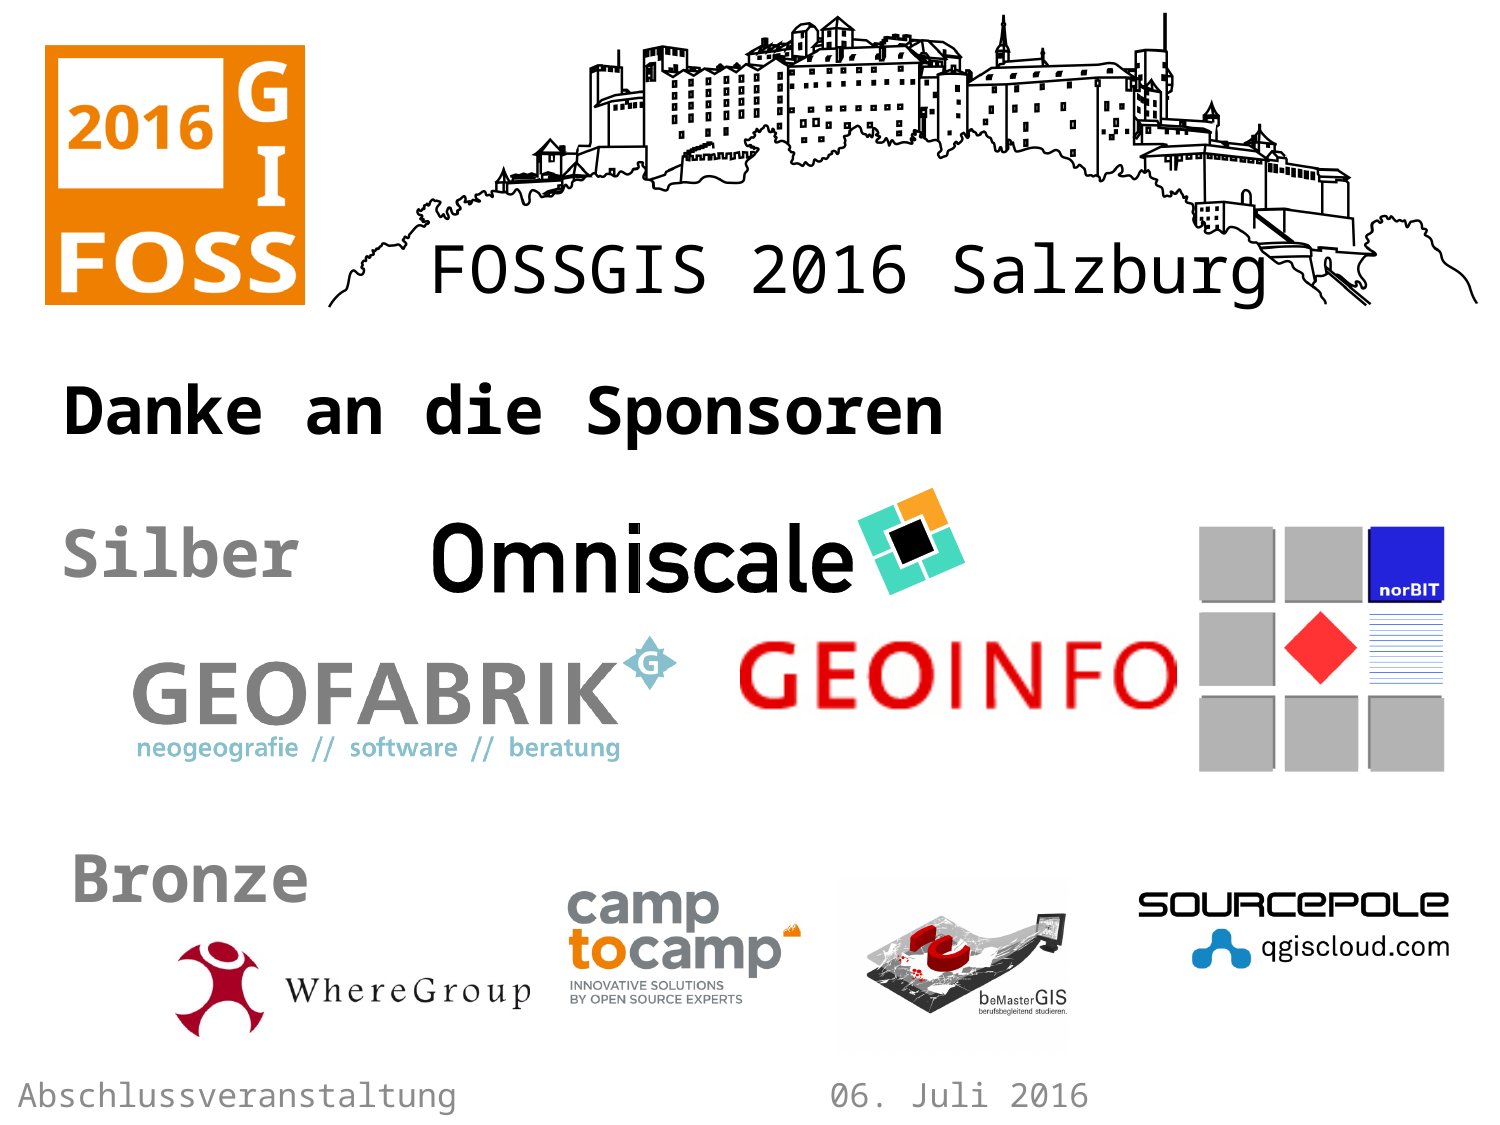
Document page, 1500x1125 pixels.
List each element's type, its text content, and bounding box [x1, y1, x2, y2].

picture [837, 876, 1070, 1054]
text_box Bronze [56, 828, 326, 924]
picture [1132, 876, 1455, 984]
picture [327, 12, 1500, 327]
subtitle Abschlussveranstaltung 06. Juli 2016 [2, 1046, 1500, 1125]
picture [175, 941, 530, 1037]
picture [562, 888, 808, 1007]
picture [45, 45, 305, 306]
picture [133, 635, 677, 762]
picture [433, 487, 1177, 757]
text_box Silber [45, 503, 316, 599]
text_box Danke an die Sponsoren [49, 360, 960, 455]
picture [1189, 518, 1455, 784]
title FOSSGIS 2016 Salzburg [300, 196, 1399, 339]
